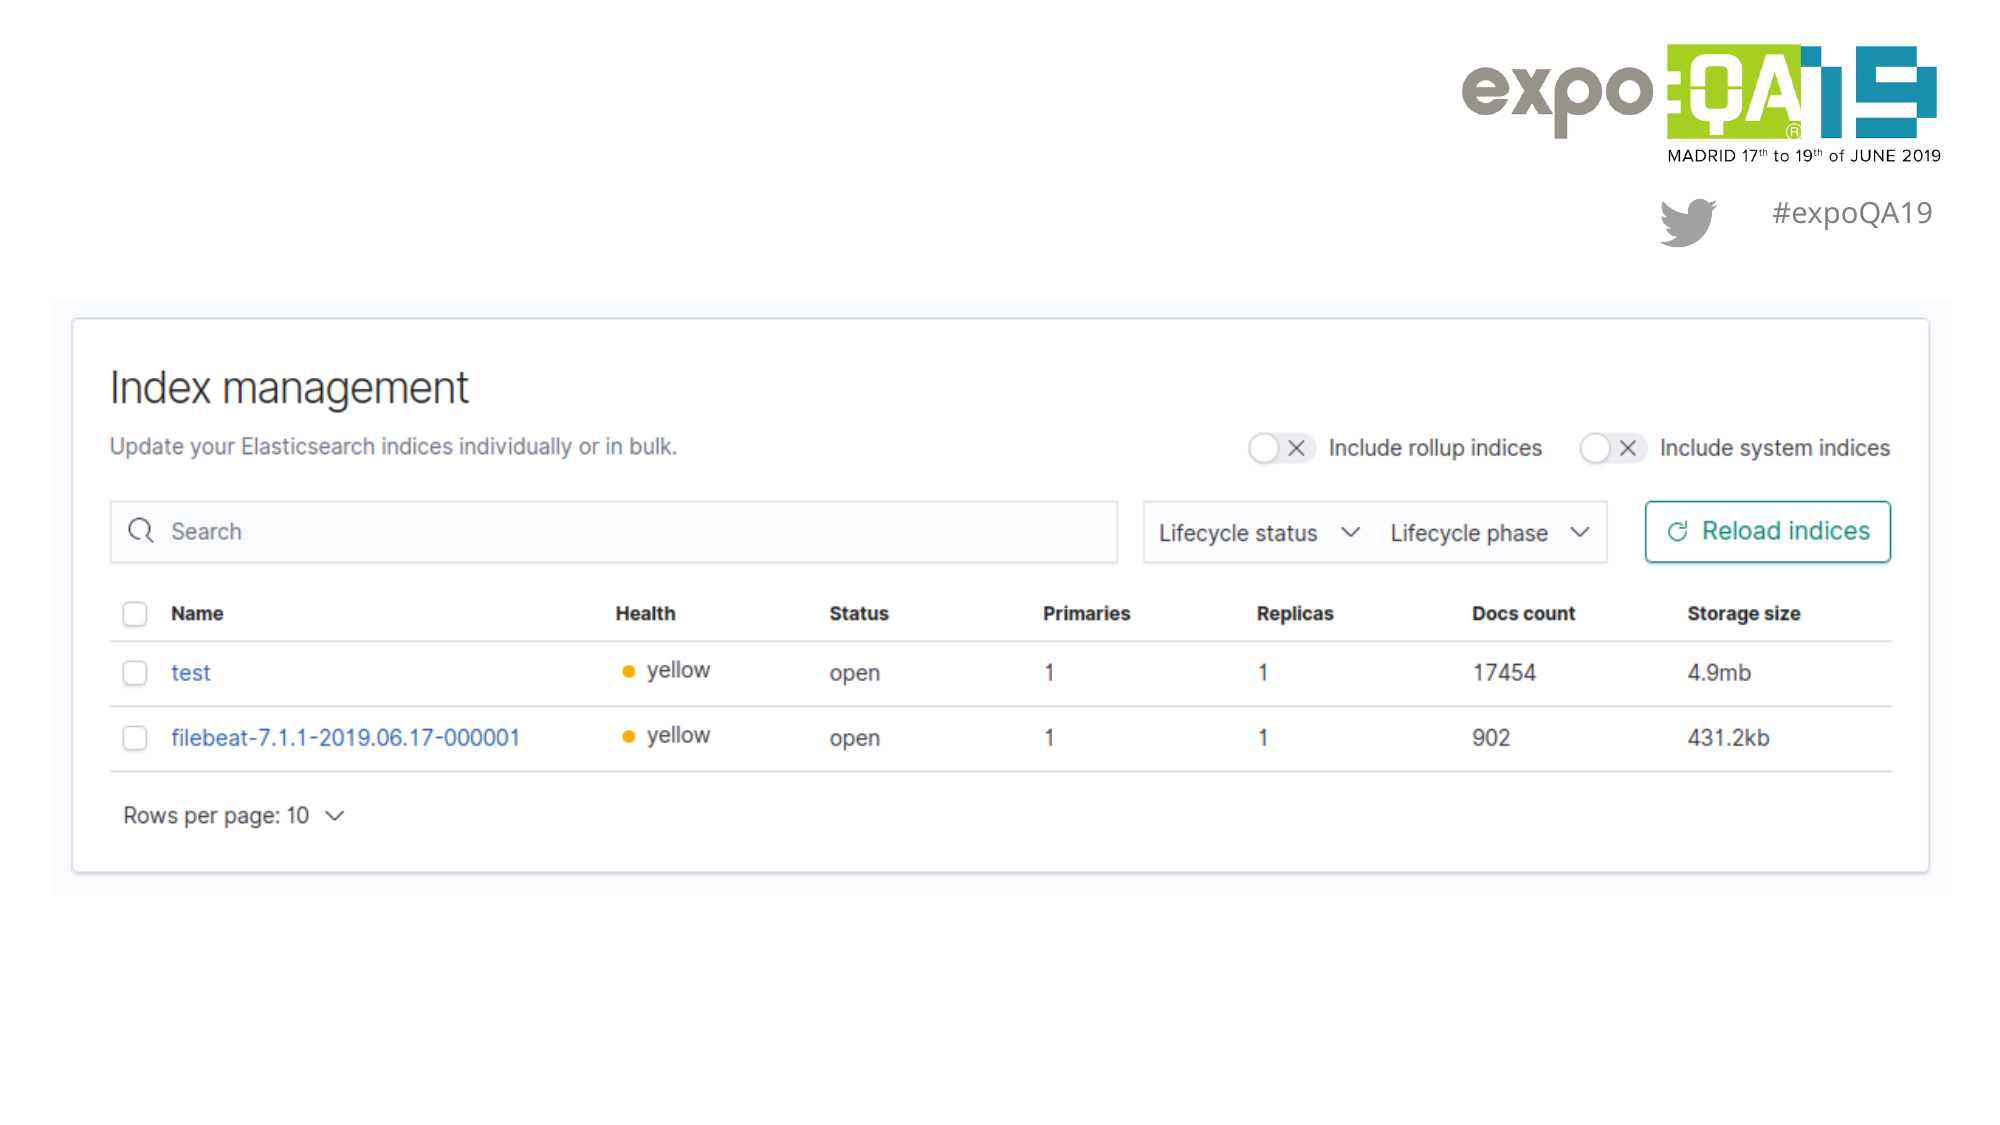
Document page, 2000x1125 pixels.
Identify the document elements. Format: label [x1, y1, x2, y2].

picture [1429, 37, 1948, 165]
picture [1659, 193, 1718, 253]
picture [53, 301, 1952, 895]
